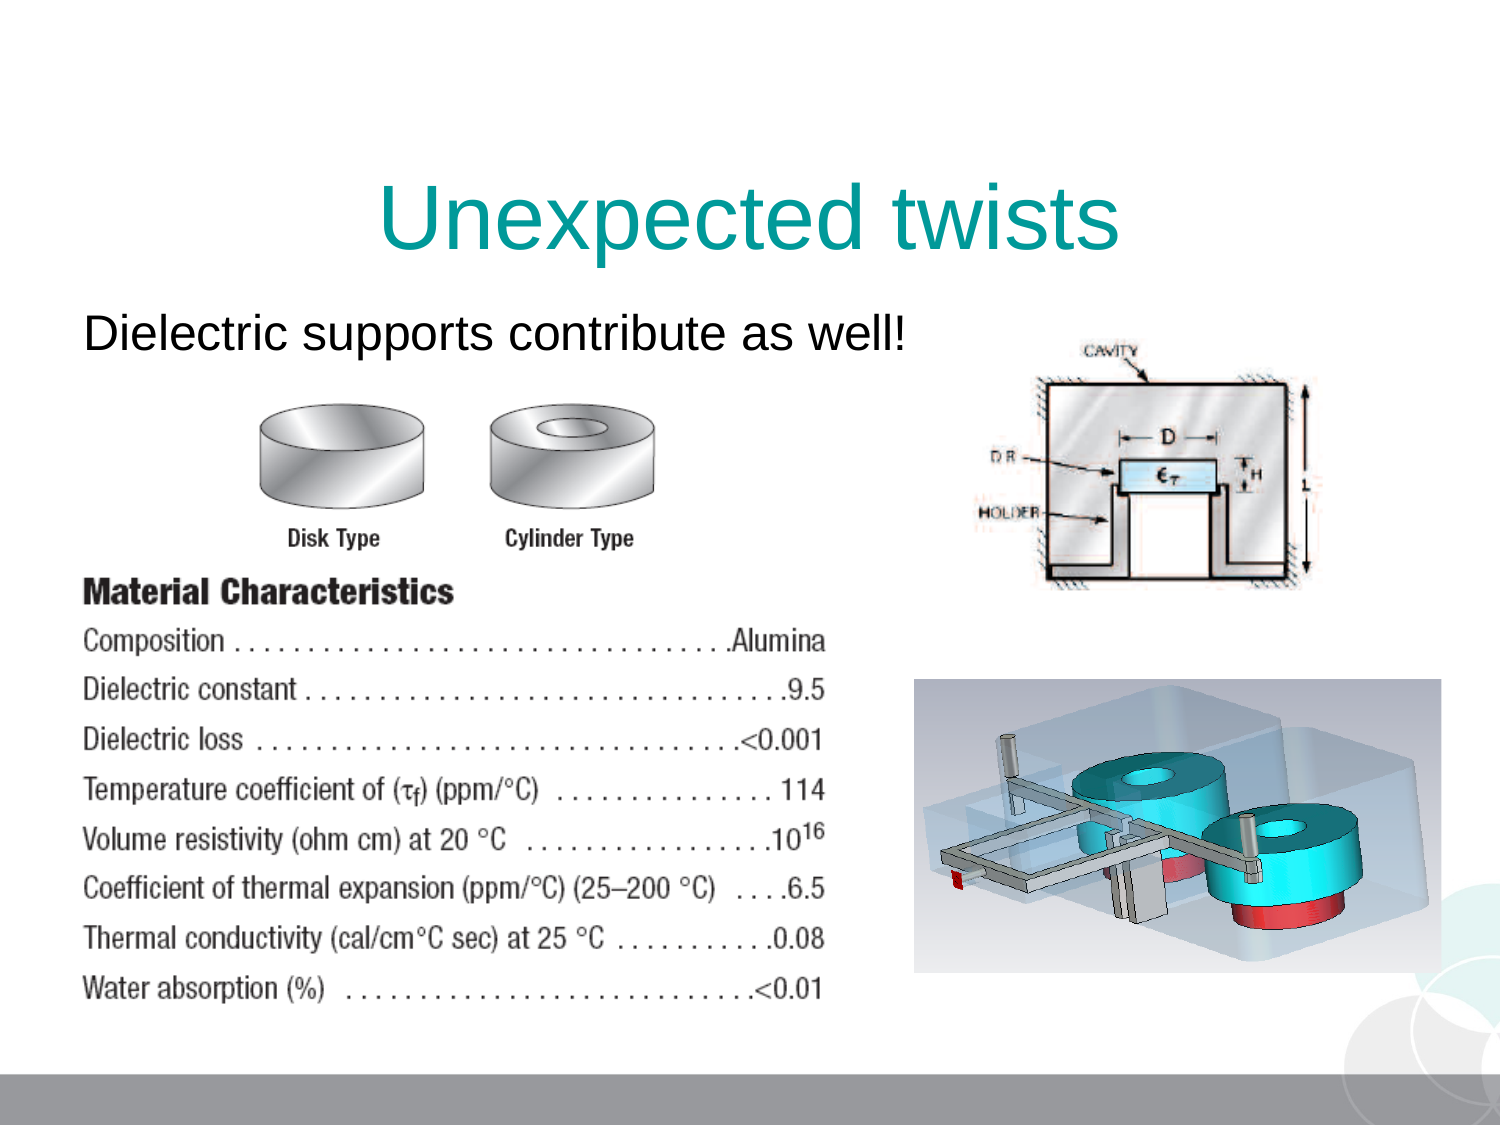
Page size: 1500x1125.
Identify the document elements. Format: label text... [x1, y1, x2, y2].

picture [949, 328, 1335, 598]
picture [0, 374, 1500, 1125]
text_box Dielectric supports contribute as well! [68, 292, 924, 369]
title Unexpected twists [62, 137, 1438, 288]
